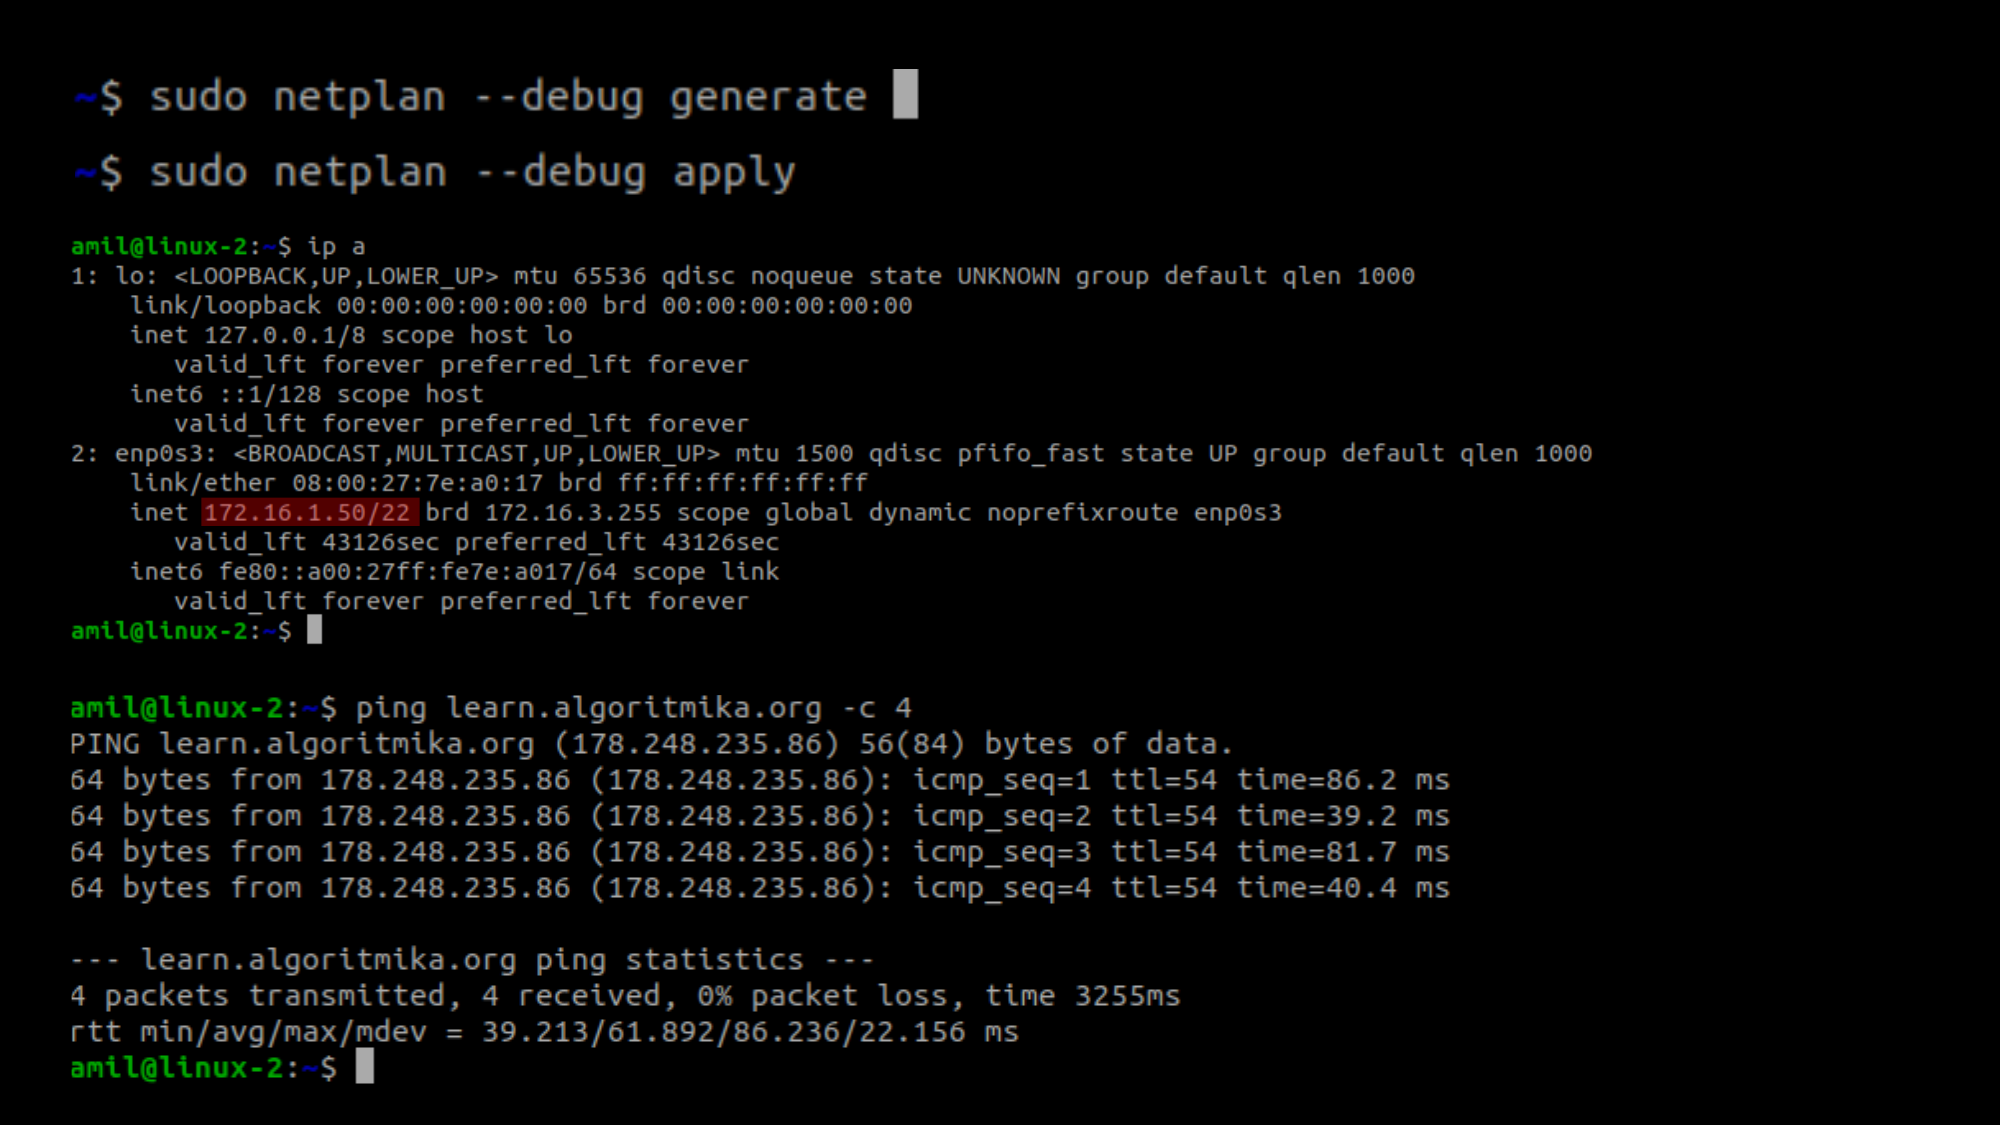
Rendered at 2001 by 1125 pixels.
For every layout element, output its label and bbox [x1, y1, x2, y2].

picture [75, 147, 812, 198]
picture [71, 61, 1043, 142]
picture [71, 230, 1605, 654]
text_box [201, 497, 420, 526]
picture [71, 695, 1514, 1102]
